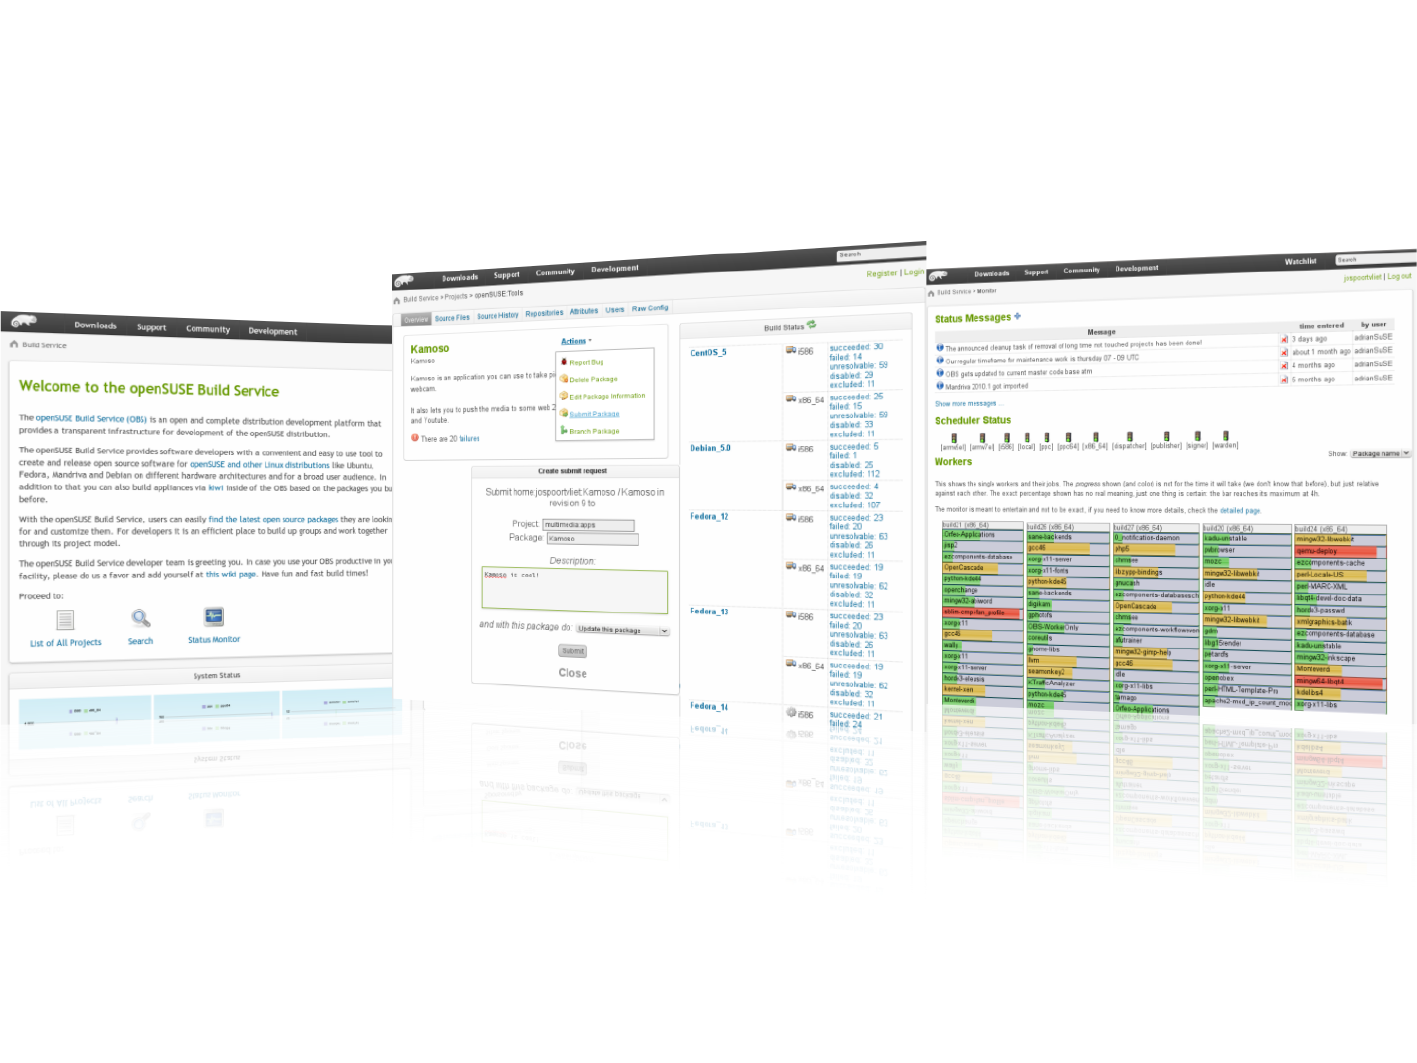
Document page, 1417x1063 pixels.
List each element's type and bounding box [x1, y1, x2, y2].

picture [0, 236, 1417, 899]
